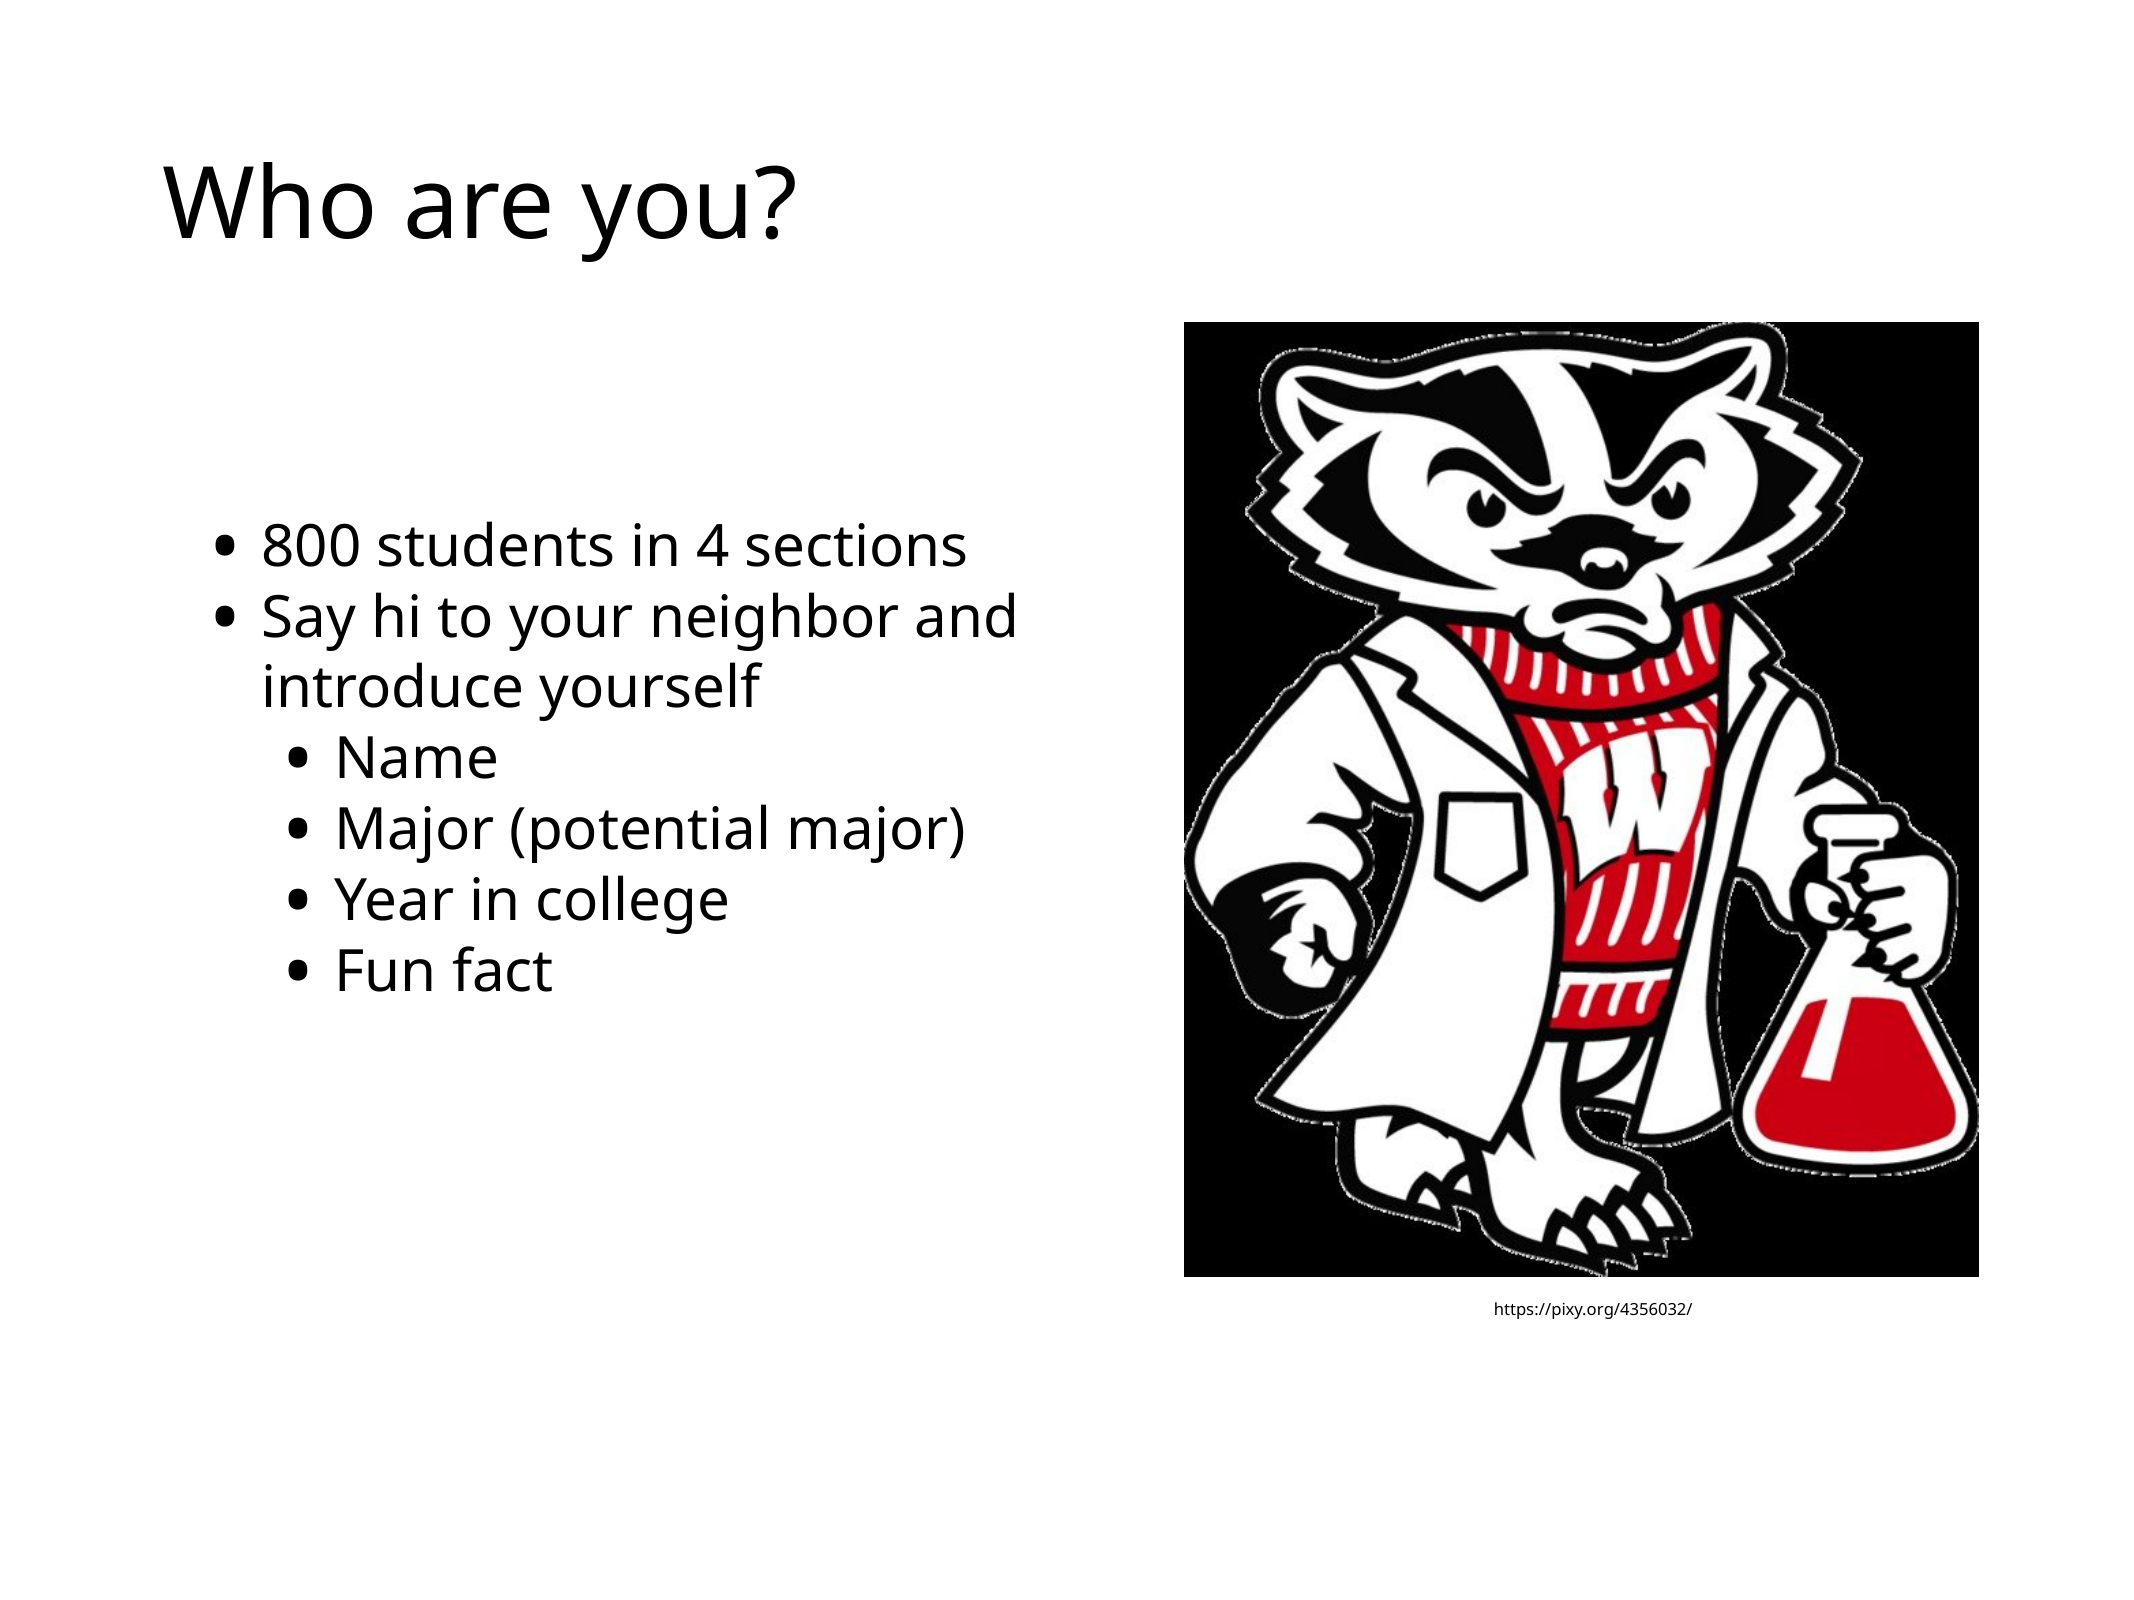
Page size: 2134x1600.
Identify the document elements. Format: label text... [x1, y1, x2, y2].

picture [1184, 322, 1979, 1277]
text_box https://pixy.org/4356032/ [1479, 1291, 2134, 1327]
text_box 800 students in 4 sections Say hi to your neighbor and introduce yourself Name Major (potential major) Year in college Fun fact [179, 500, 1067, 1088]
text_box Who are you? [154, 124, 1975, 273]
